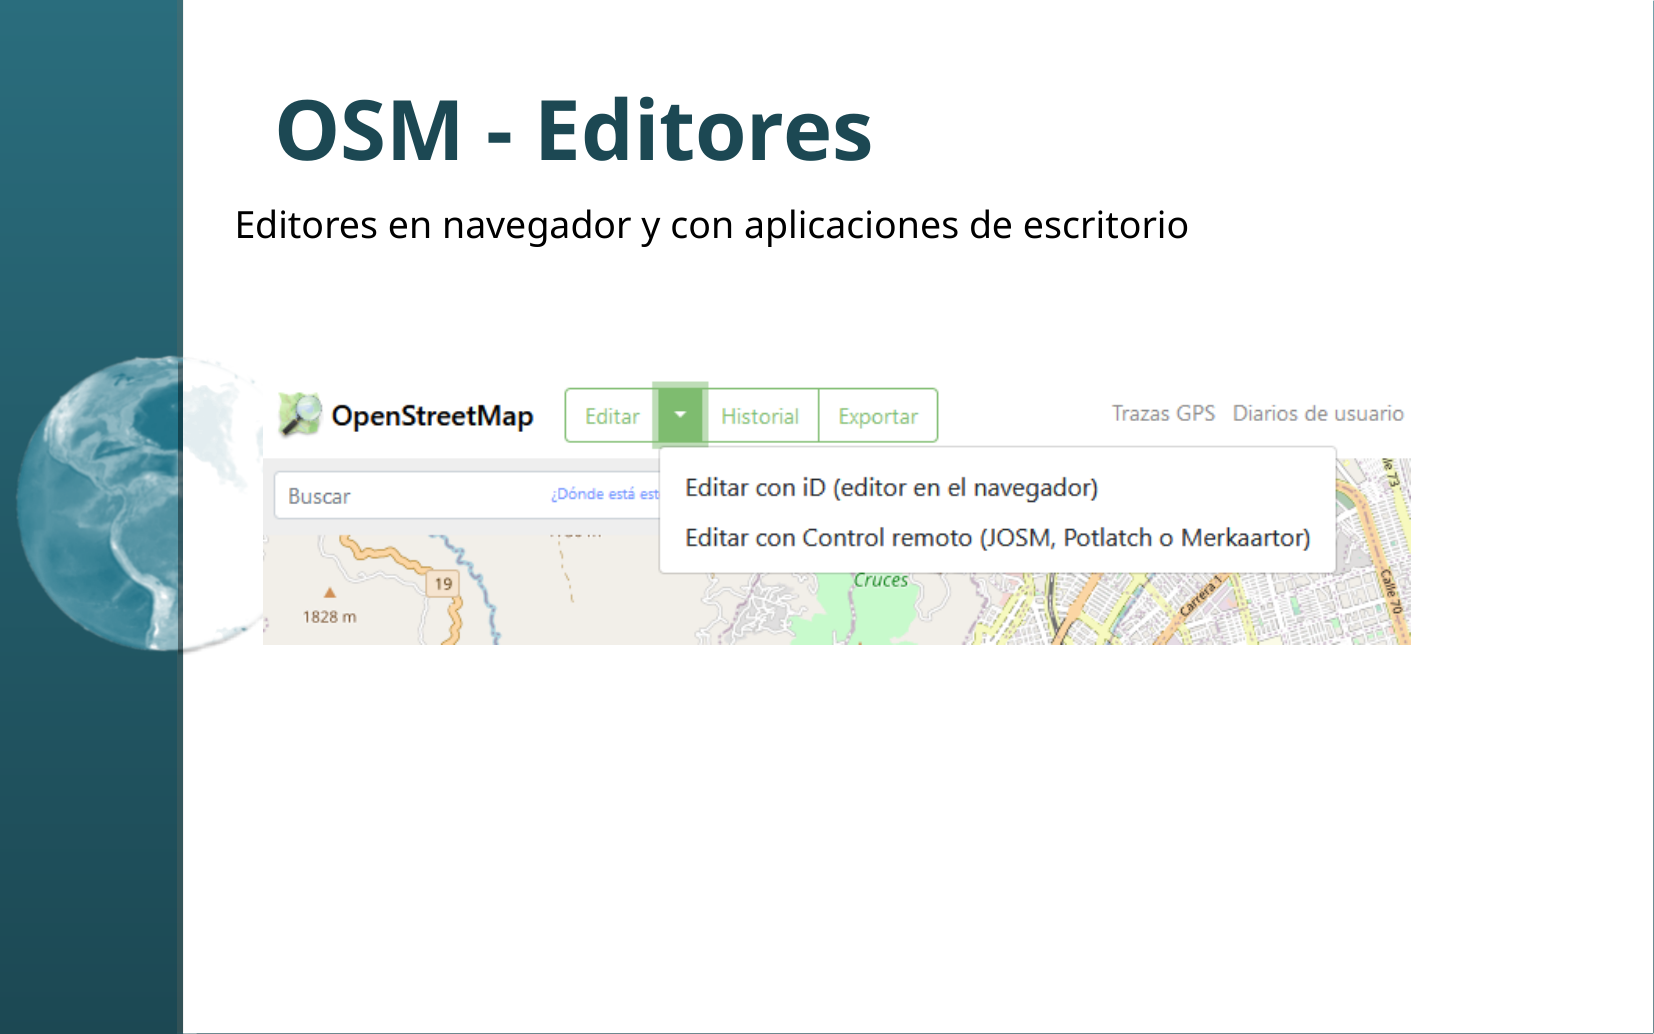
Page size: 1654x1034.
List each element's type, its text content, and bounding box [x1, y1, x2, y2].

title OSM - Editores [259, 41, 1616, 214]
list Editores en navegador y con aplicaciones de escritorio [219, 193, 1602, 262]
picture [2, 345, 1411, 665]
